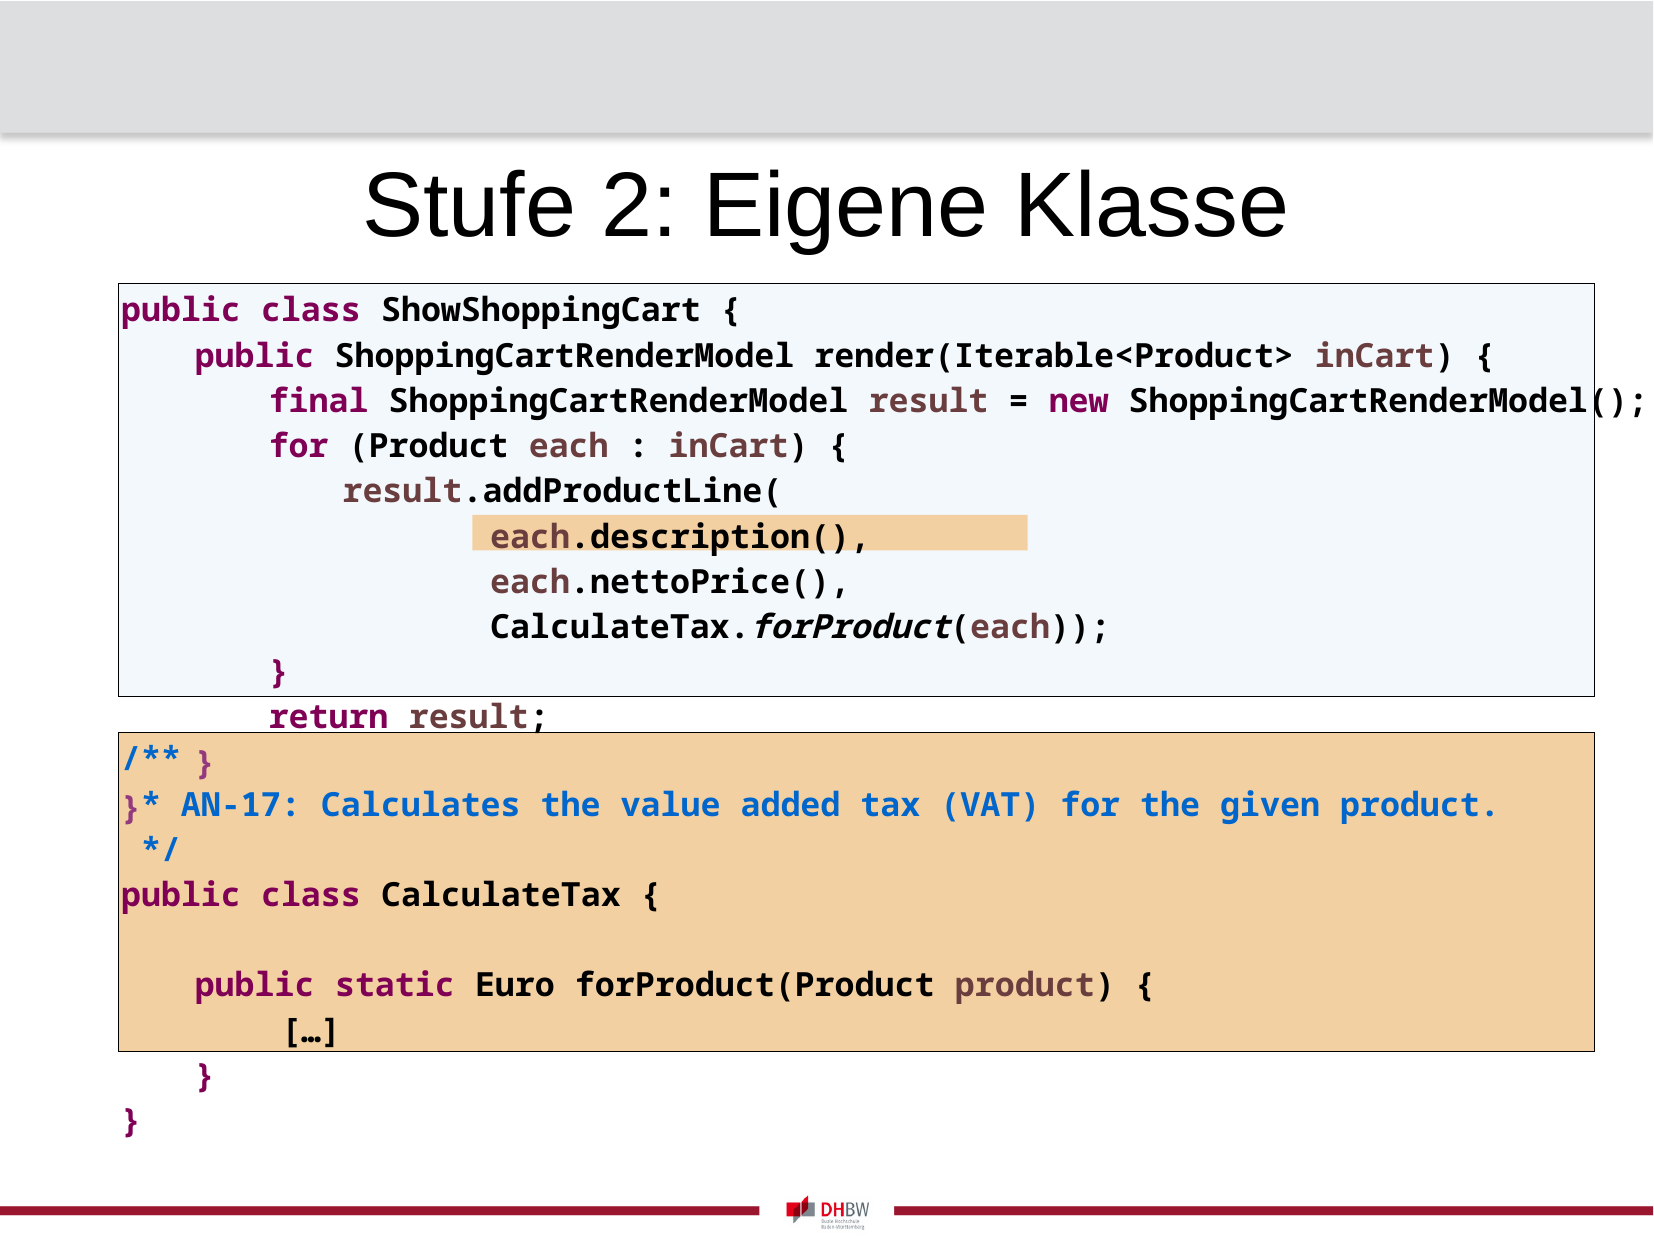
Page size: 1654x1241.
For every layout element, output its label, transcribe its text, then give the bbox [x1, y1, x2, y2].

picture [0, 1, 1654, 1237]
title Stufe 2: Eigene Klasse [82, 147, 1571, 257]
text_box public class ShowShoppingCart { public ShoppingCartRenderModel render(Iterable<Product> inCart) { final ShoppingCartRenderModel result = new ShoppingCartRenderModel(); for (Product each : inCart) { result.addProductLine( each.description(), each.nettoPrice(), CalculateTax.forProduct(each)); } return result; } } [118, 283, 1595, 697]
text_box /** * AN-17: Calculates the value added tax (VAT) for the given product. */ public class CalculateTax { public static Euro forProduct(Product product) { […] } } [118, 732, 1595, 1052]
